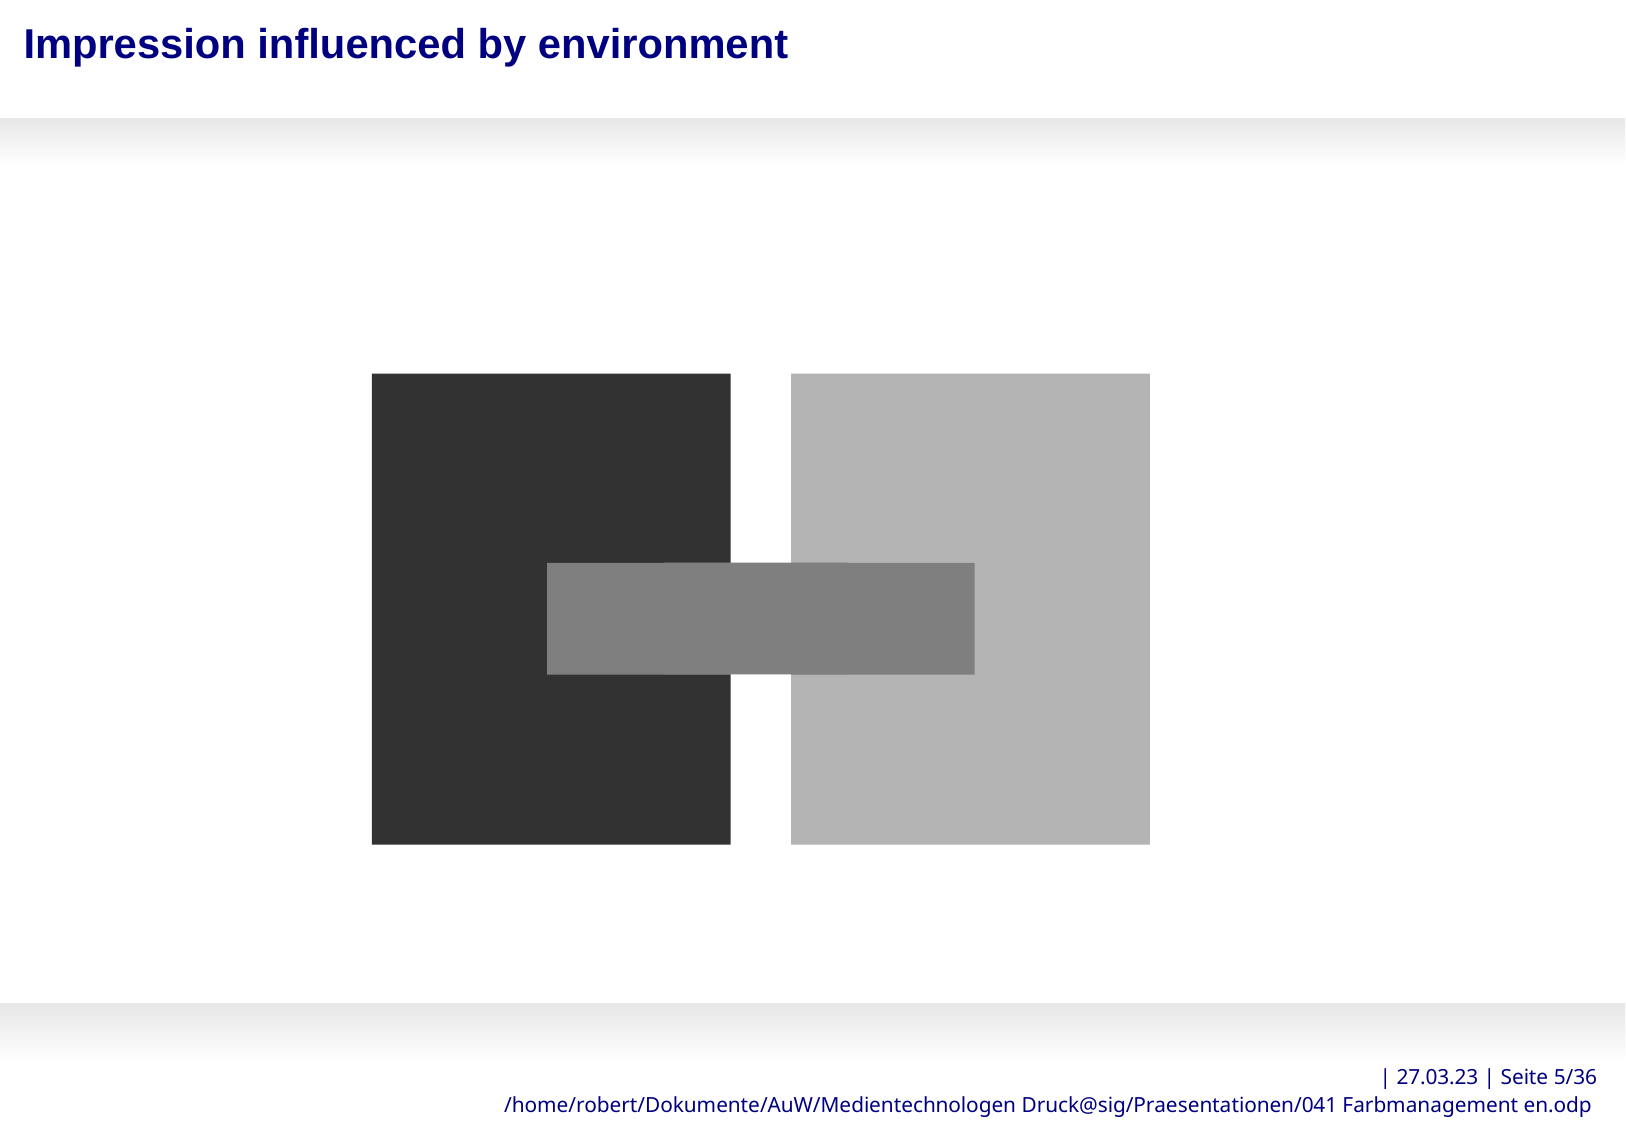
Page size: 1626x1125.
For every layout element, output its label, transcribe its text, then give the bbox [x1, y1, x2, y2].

text_box [371, 373, 1150, 845]
title Impression influenced by environment [23, 11, 1600, 130]
